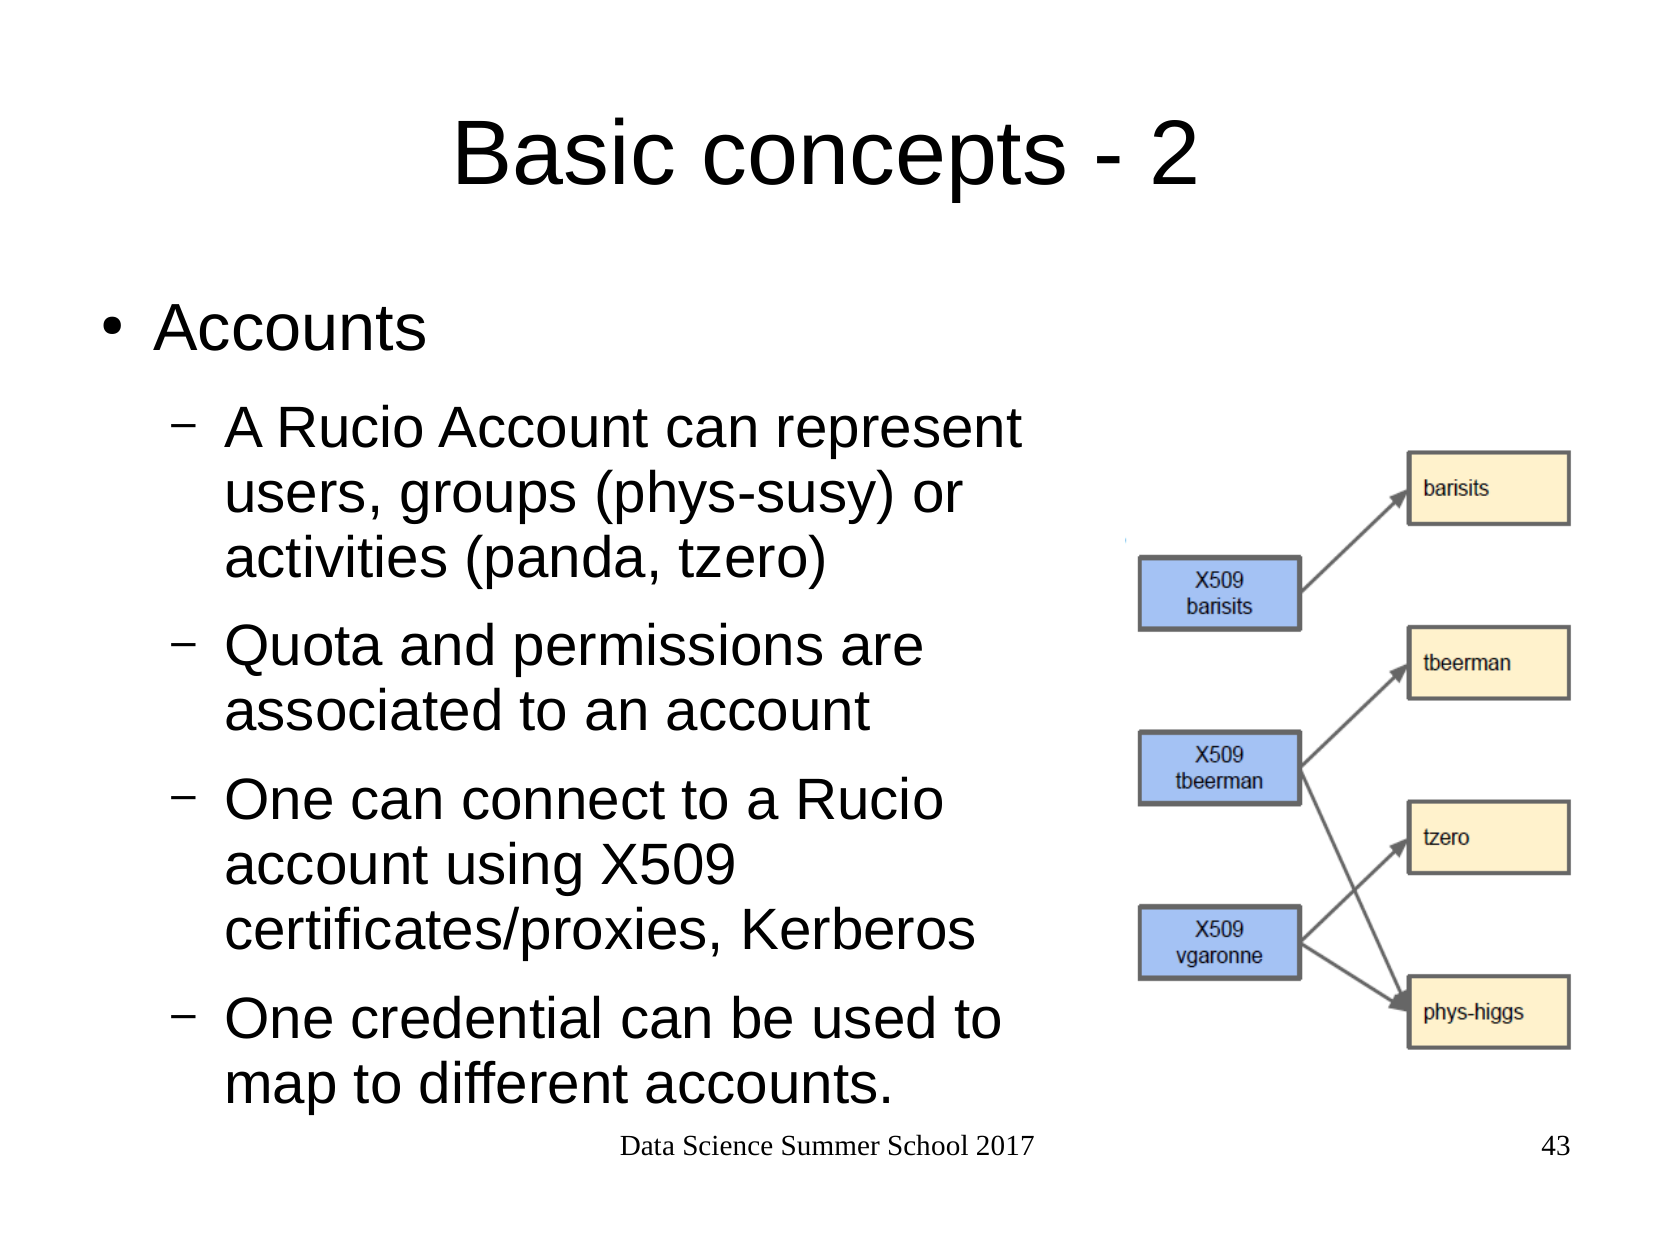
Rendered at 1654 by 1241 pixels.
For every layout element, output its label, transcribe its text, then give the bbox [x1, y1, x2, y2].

list Accounts A Rucio Account can represent users, groups (phys-susy) or activities (panda, tzero) Quota and permissions are associated to an account One can connect to a Rucio account using X509 certificates/proxies, Kerberos One credential can be used to map to different accounts. [82, 290, 1096, 1201]
picture [1125, 397, 1588, 1098]
title Basic concepts - 2 [82, 49, 1571, 257]
